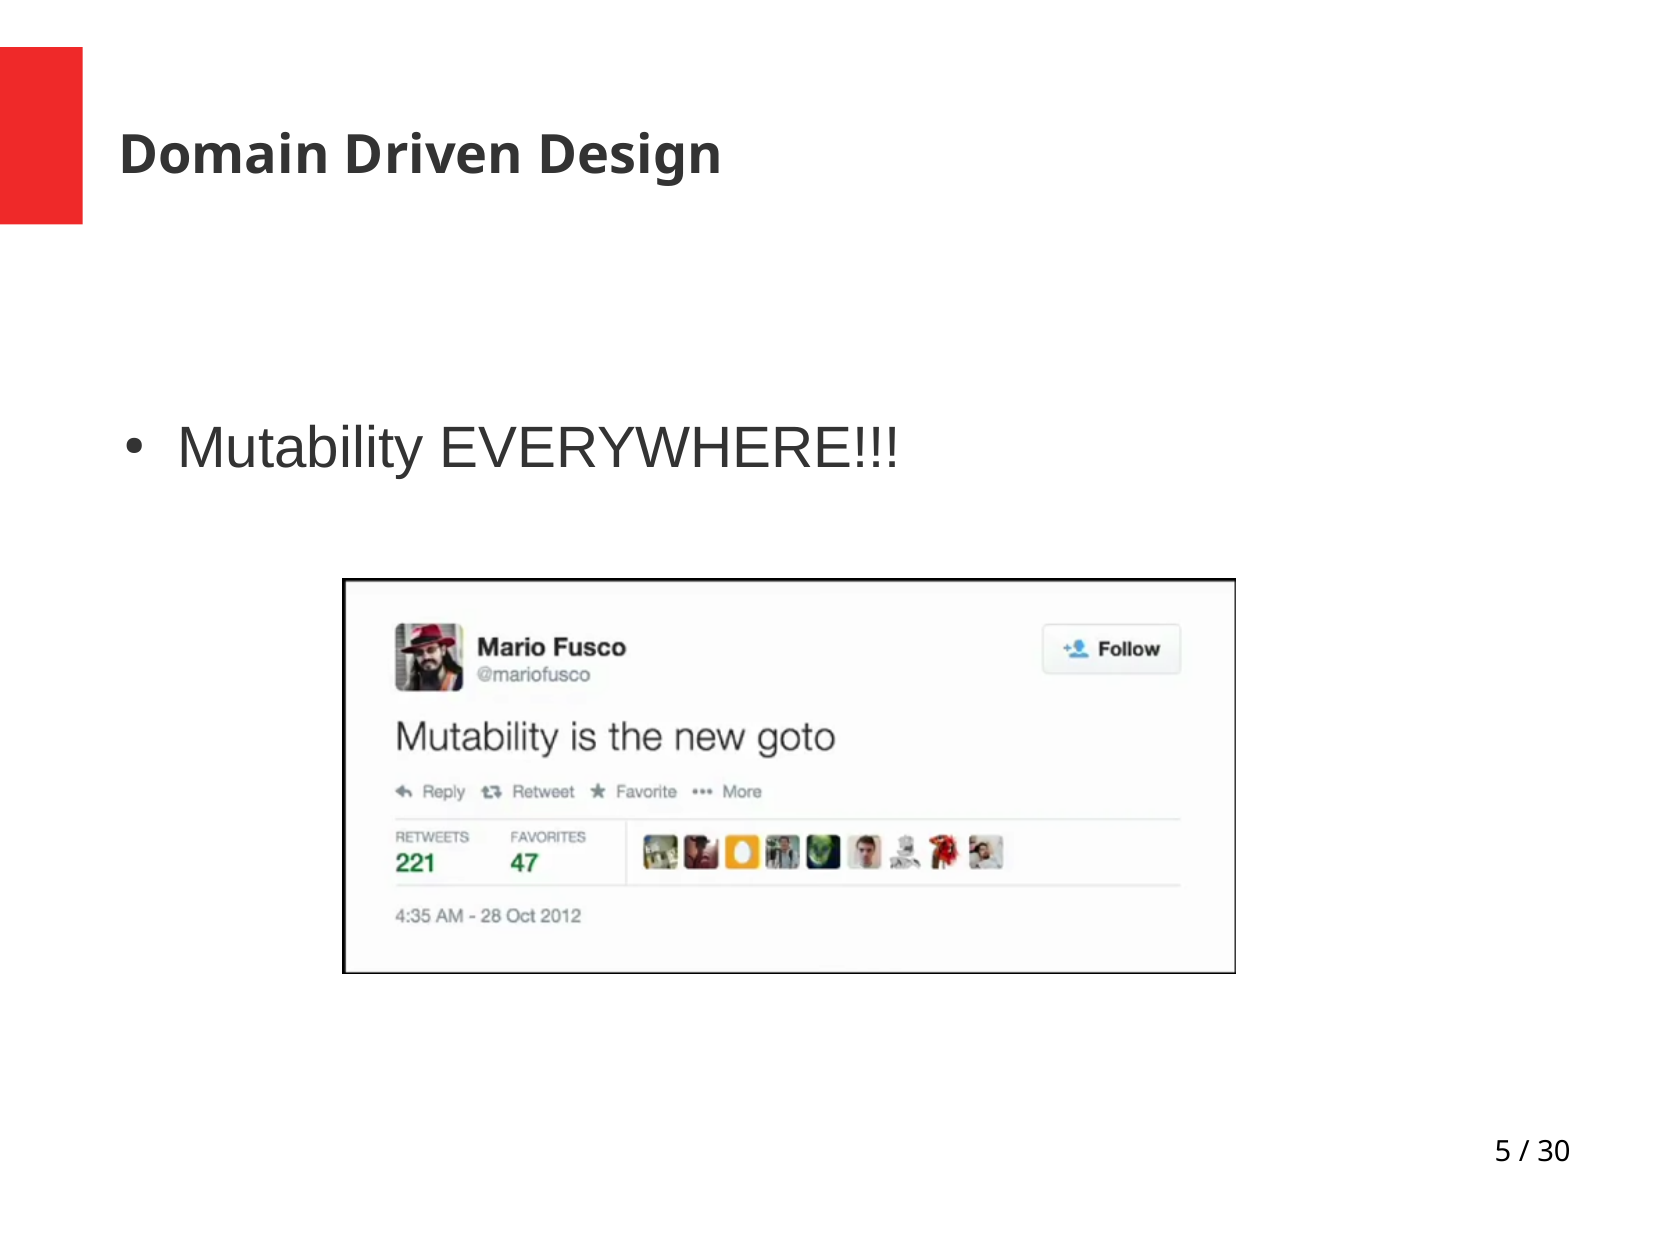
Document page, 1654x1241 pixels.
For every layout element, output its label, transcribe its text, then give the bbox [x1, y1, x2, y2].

list Mutability EVERYWHERE!!! [106, 414, 1524, 1134]
picture [342, 578, 1236, 974]
title Domain Driven Design [118, 49, 1571, 257]
